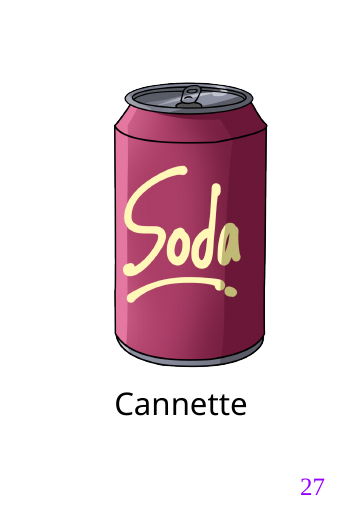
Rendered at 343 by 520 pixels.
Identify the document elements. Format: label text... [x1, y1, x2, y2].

picture [29, 68, 342, 384]
text_box Cannette [51, 384, 311, 463]
